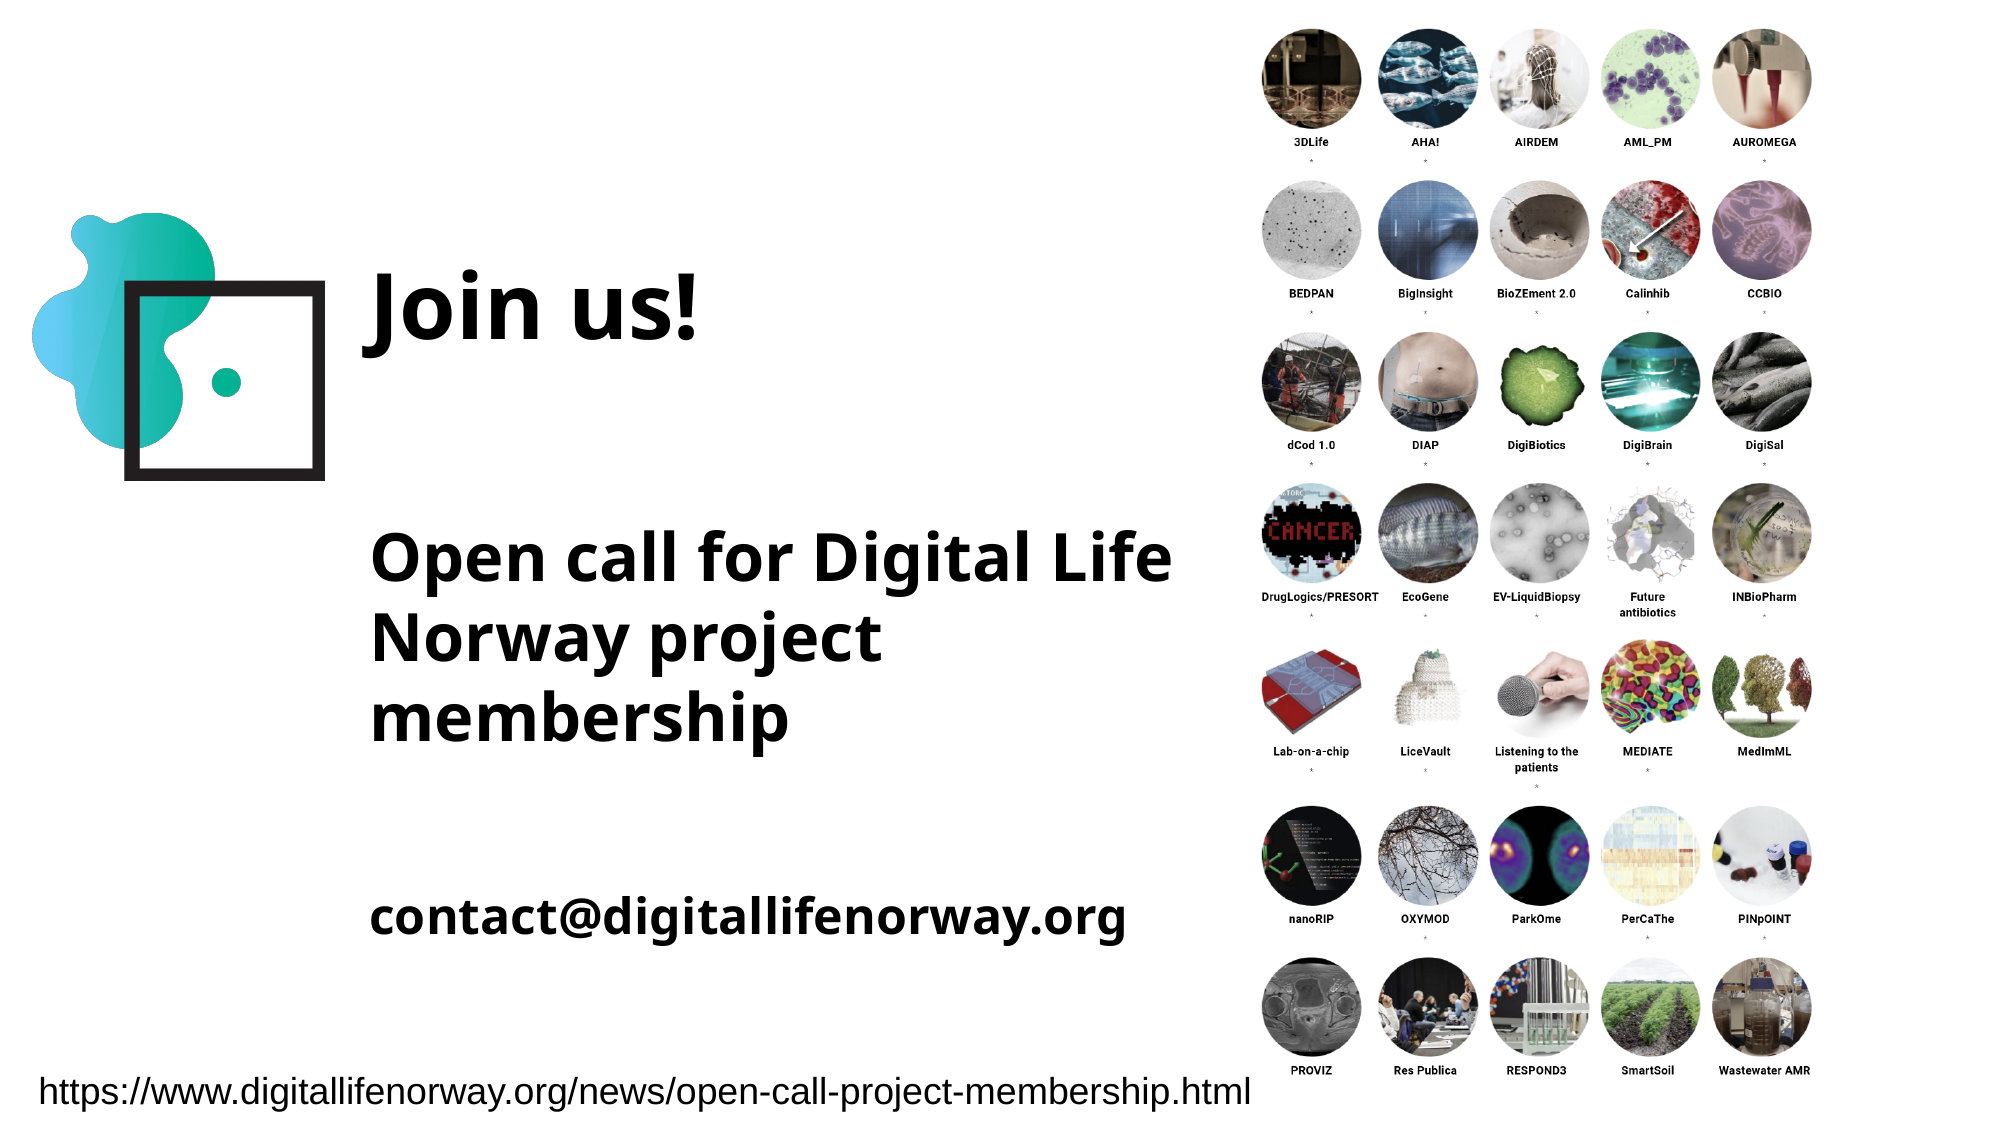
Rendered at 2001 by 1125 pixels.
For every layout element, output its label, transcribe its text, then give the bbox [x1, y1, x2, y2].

text_box https://www.digitallifenorway.org/news/open-call-project-membership.html [23, 1062, 1268, 1120]
text_box Join us! Open call for Digital Life Norway project membership contact@digitallifenorway.org [354, 232, 1288, 960]
picture [1228, 26, 1843, 1086]
picture [32, 213, 325, 481]
